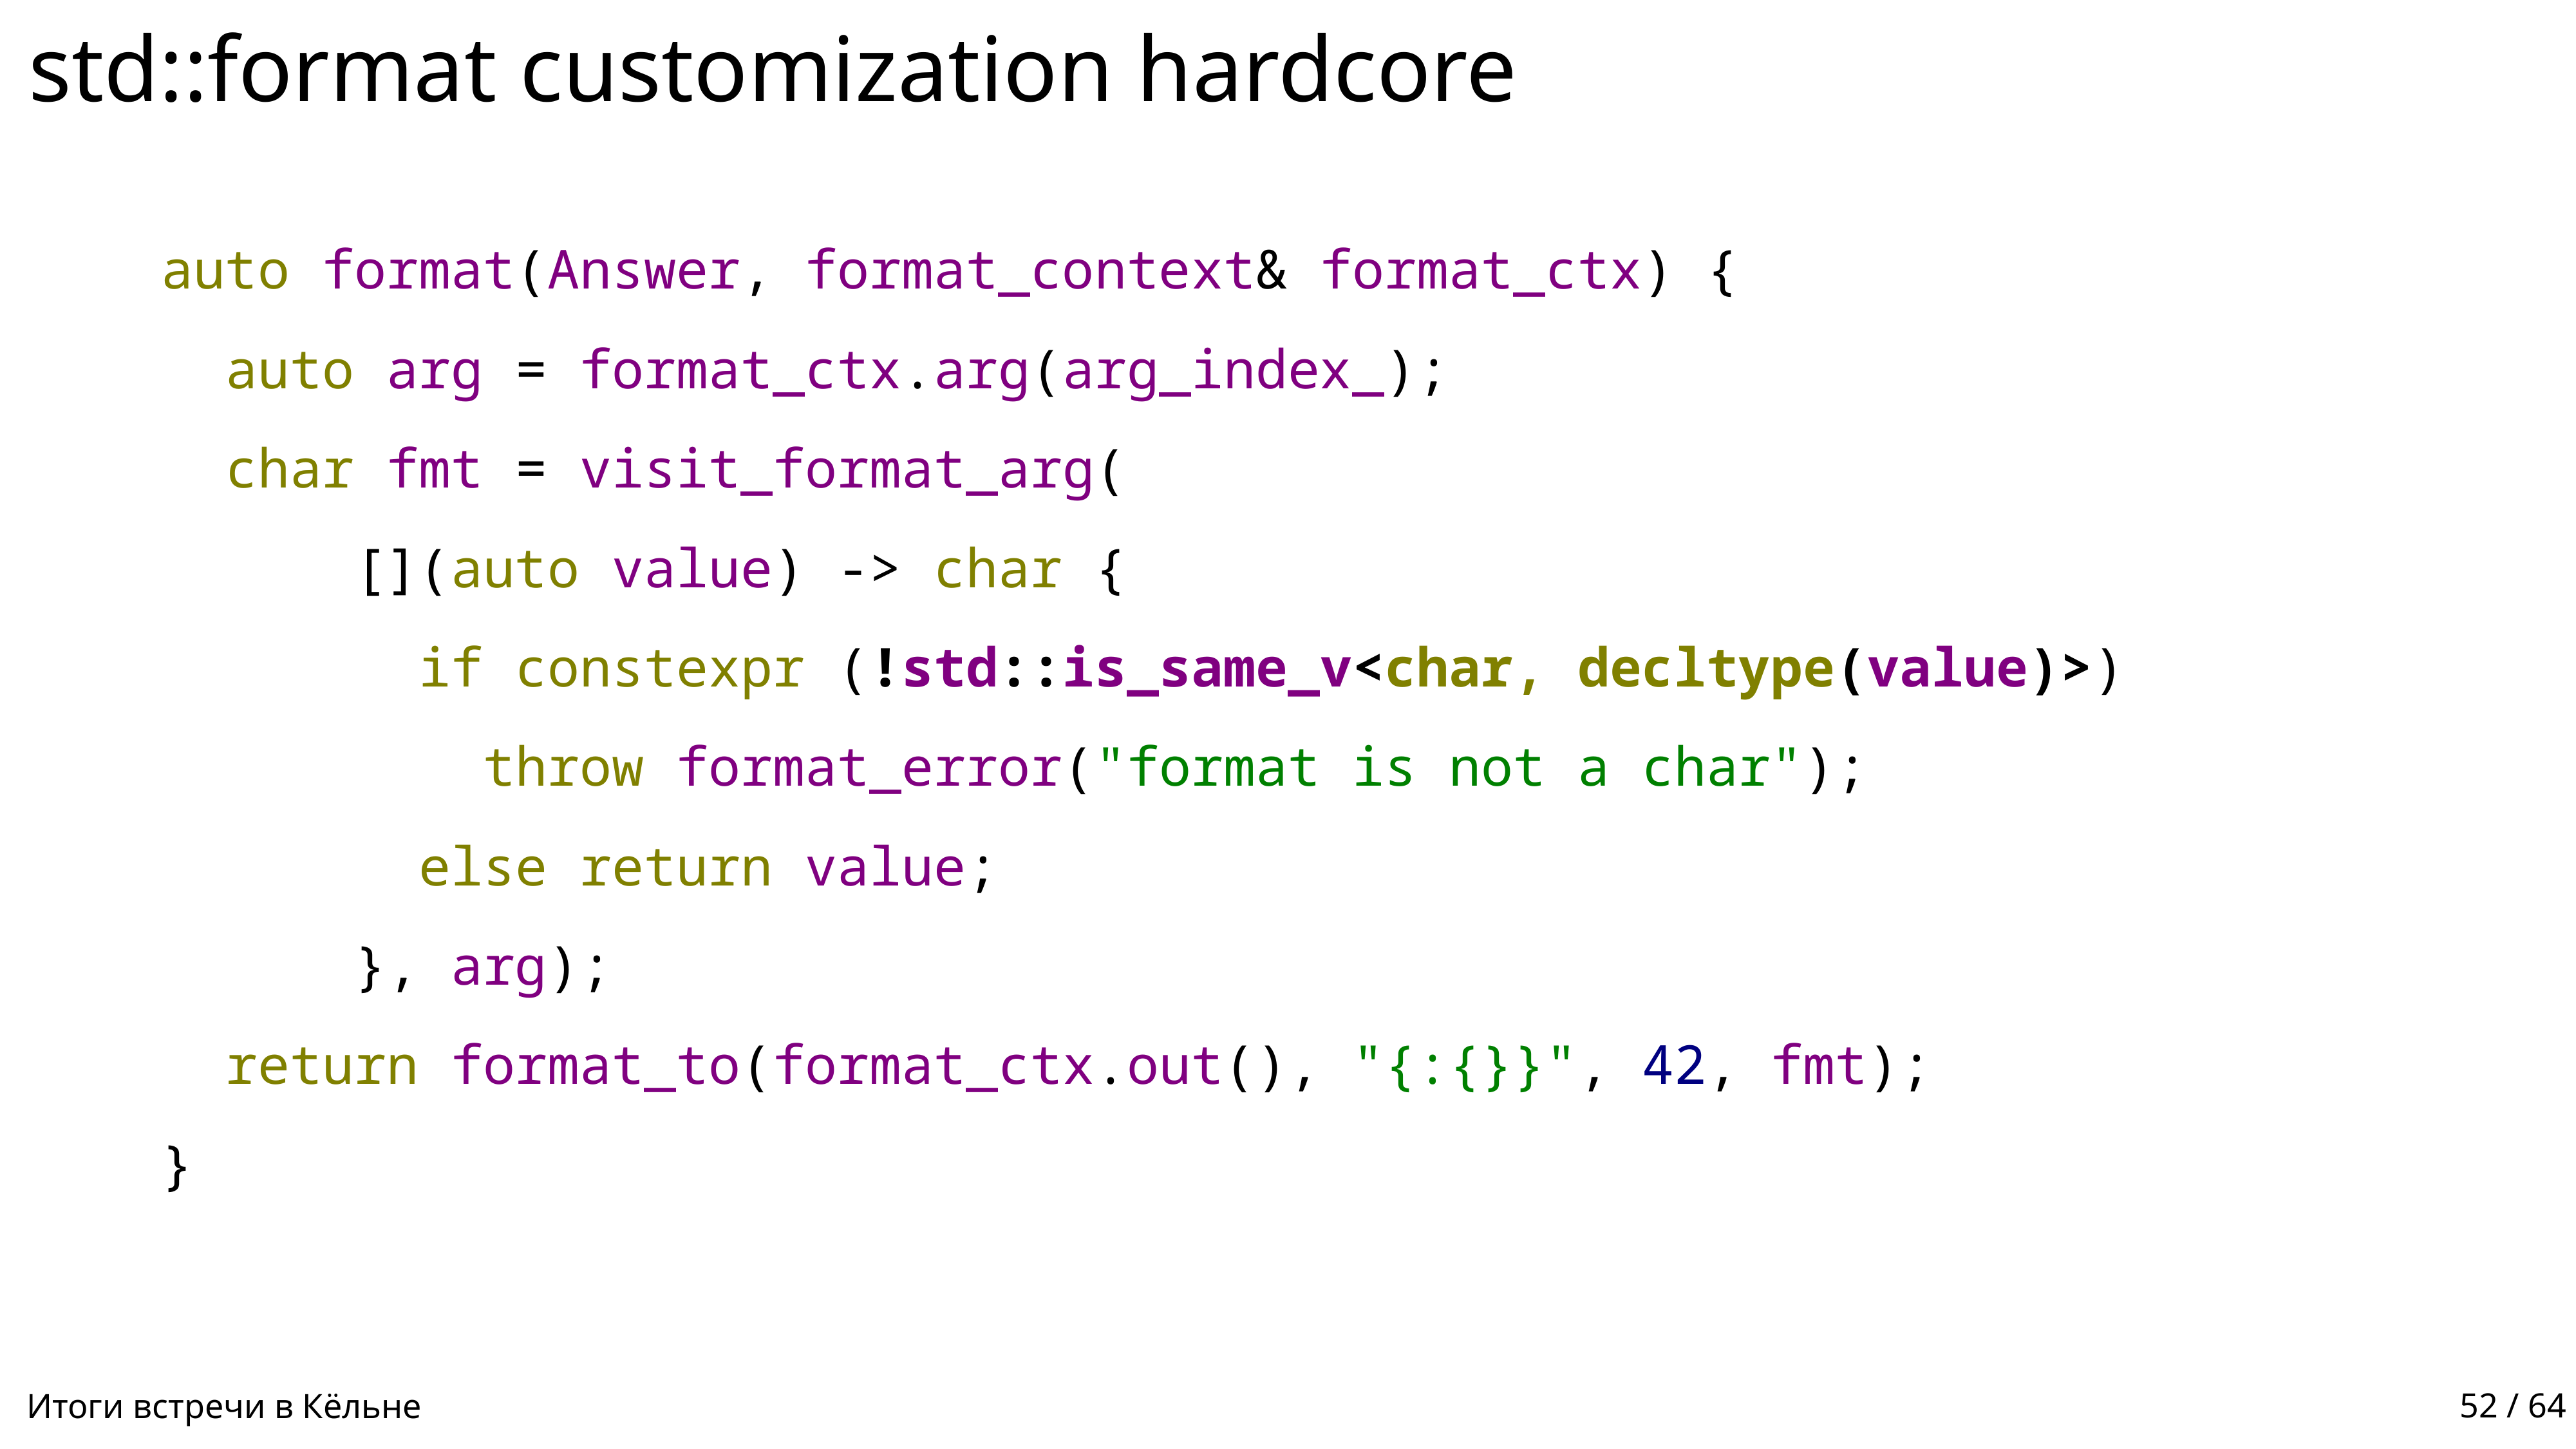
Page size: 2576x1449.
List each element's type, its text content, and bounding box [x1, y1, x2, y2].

list <number> / 64 [1479, 1376, 2576, 1431]
title std::format customization hardcore [19, 19, 2550, 155]
list Итоги встречи в Кёльне [17, 1376, 1114, 1431]
list auto format(Answer, format_context& format_ctx) { auto arg = format_ctx.arg(arg_index_); char fmt = visit_format_arg( [](auto value) -> char { if constexpr (!std::is_same_v<char, decltype(value)>) throw format_error("format is not a char"); else return value; }, arg); return format_to(format_ctx.out(), "{:{}}", 42, fmt); } [87, 214, 2550, 1382]
